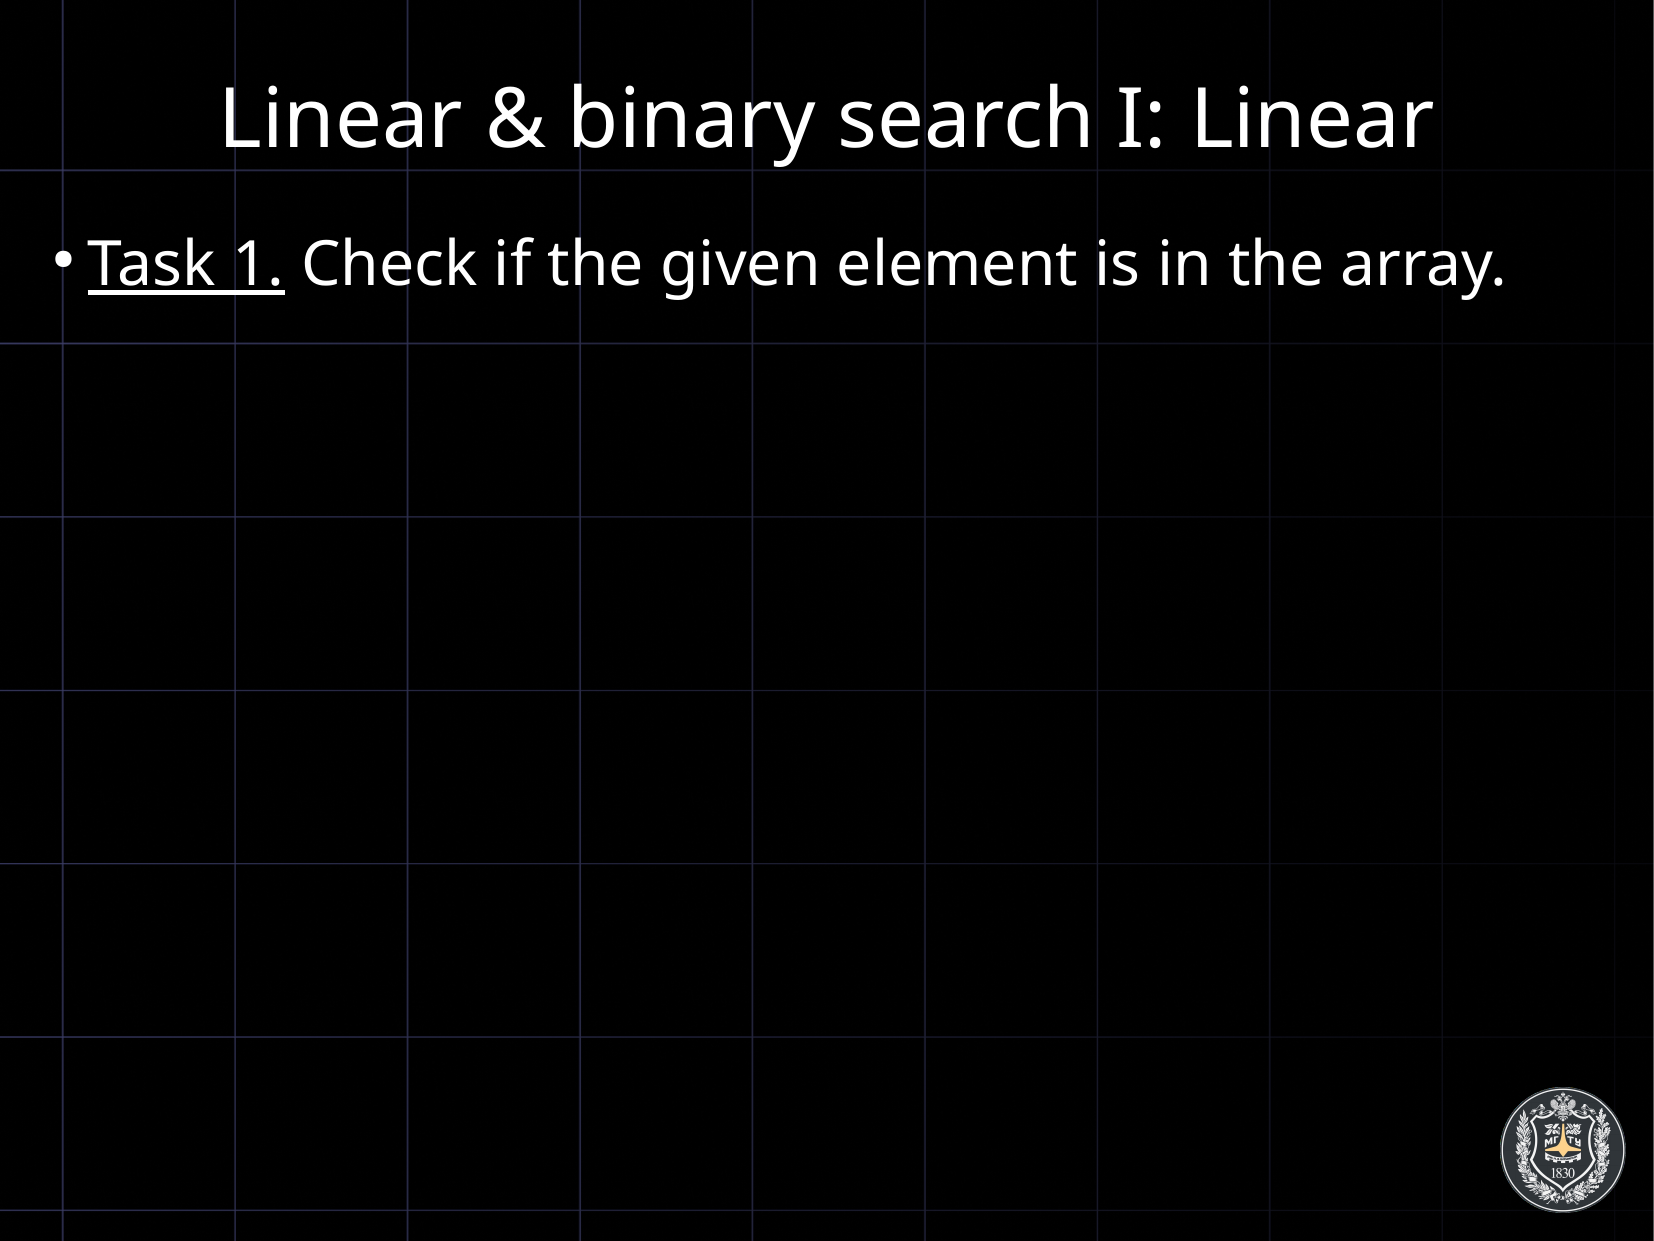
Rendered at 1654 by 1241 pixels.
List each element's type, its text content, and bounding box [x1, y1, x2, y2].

picture [0, 0, 1654, 1241]
text_box Task 1. Check if the given element is in the array. [37, 168, 1576, 839]
title Linear & binary search I: Linear [82, 37, 1571, 168]
